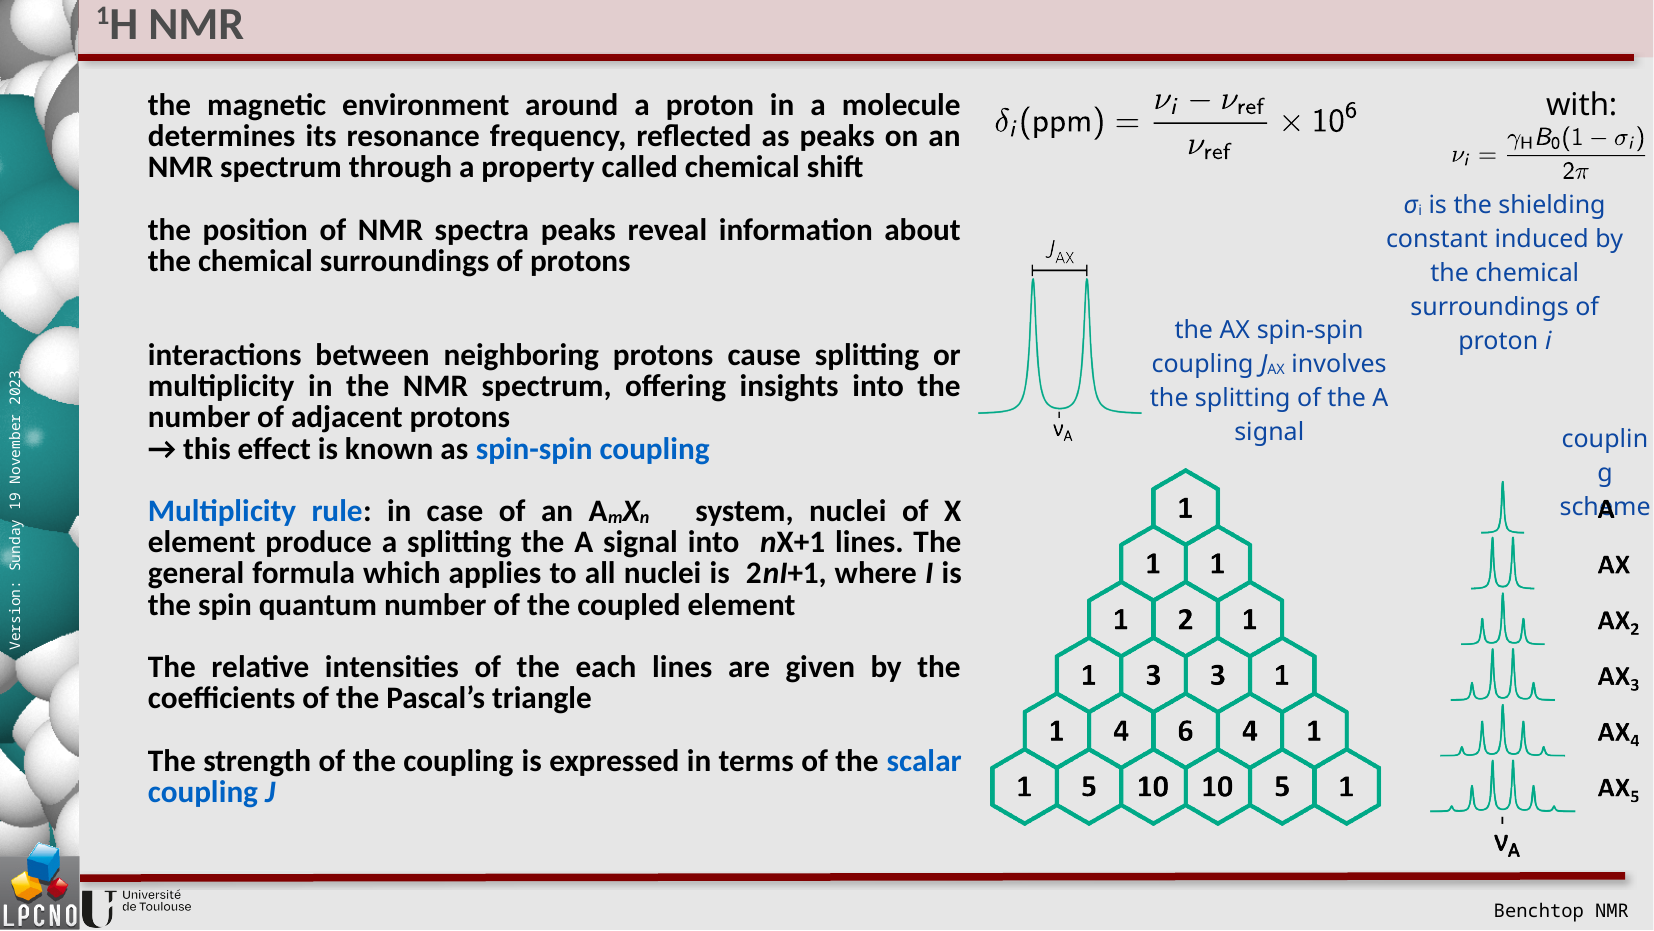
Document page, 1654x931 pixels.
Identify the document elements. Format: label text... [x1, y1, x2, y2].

text_box [1094, 106, 1103, 140]
title 1H NMR [78, 0, 1654, 58]
text_box [1238, 103, 1245, 114]
text_box [1573, 128, 1582, 145]
text_box [1563, 161, 1574, 179]
text_box [1068, 116, 1090, 132]
picture [990, 468, 1639, 858]
text_box [1010, 126, 1016, 137]
text_box [1212, 148, 1222, 160]
text_box [1452, 150, 1465, 162]
text_box [1563, 126, 1570, 152]
text_box [1205, 148, 1212, 160]
text_box [1329, 109, 1344, 133]
text_box [1246, 97, 1265, 115]
text_box [1283, 115, 1300, 132]
text_box [1345, 101, 1357, 119]
text_box [1636, 126, 1644, 152]
text_box [1051, 116, 1065, 138]
text_box [1614, 134, 1629, 146]
text_box [1314, 109, 1326, 132]
text_box with: [1531, 75, 1632, 122]
text_box [1464, 157, 1469, 166]
text_box [1188, 139, 1205, 155]
picture [0, 0, 80, 930]
text_box [1575, 168, 1589, 179]
picture [978, 240, 1142, 441]
text_box [1171, 103, 1177, 114]
text_box [1507, 133, 1532, 151]
text_box [1155, 94, 1172, 110]
text_box the magnetic environment around a proton in a molecule determines its resonance frequency, reflected as peaks on an NMR spectrum through a property called chemical shift the position of NMR spectra peaks reveal information about the chemical surroundings of protons interactions between neighboring protons cause splitting or multiplicity in the NMR spectrum, offering insights into the number of adjacent protons → this effect is known as spin-spin coupling Multiplicity rule: in case of an AmXn system, nuclei of X element produce a splitting the A signal into nX+1 lines. The general formula which applies to all nuclei is 2nI+1, where I is the spin quantum number of the coupled element The relative intensities of the each lines are given by the coefficients of the Pascal’s triangle The strength of the coupling is expressed in terms of the scalar coupling J [133, 84, 977, 850]
text_box [1223, 142, 1232, 160]
text_box the AX spin-spin coupling JAX involves the splitting of the A signal [1142, 304, 1421, 395]
text_box [995, 107, 1010, 132]
text_box [1021, 106, 1030, 140]
text_box σi is the shielding constant induced by the chemical surroundings of proton i [1356, 179, 1654, 269]
picture [82, 889, 191, 928]
text_box [1034, 116, 1048, 138]
text_box [1536, 127, 1560, 150]
text_box coupling scheme [1543, 412, 1654, 478]
text_box [1222, 94, 1238, 110]
